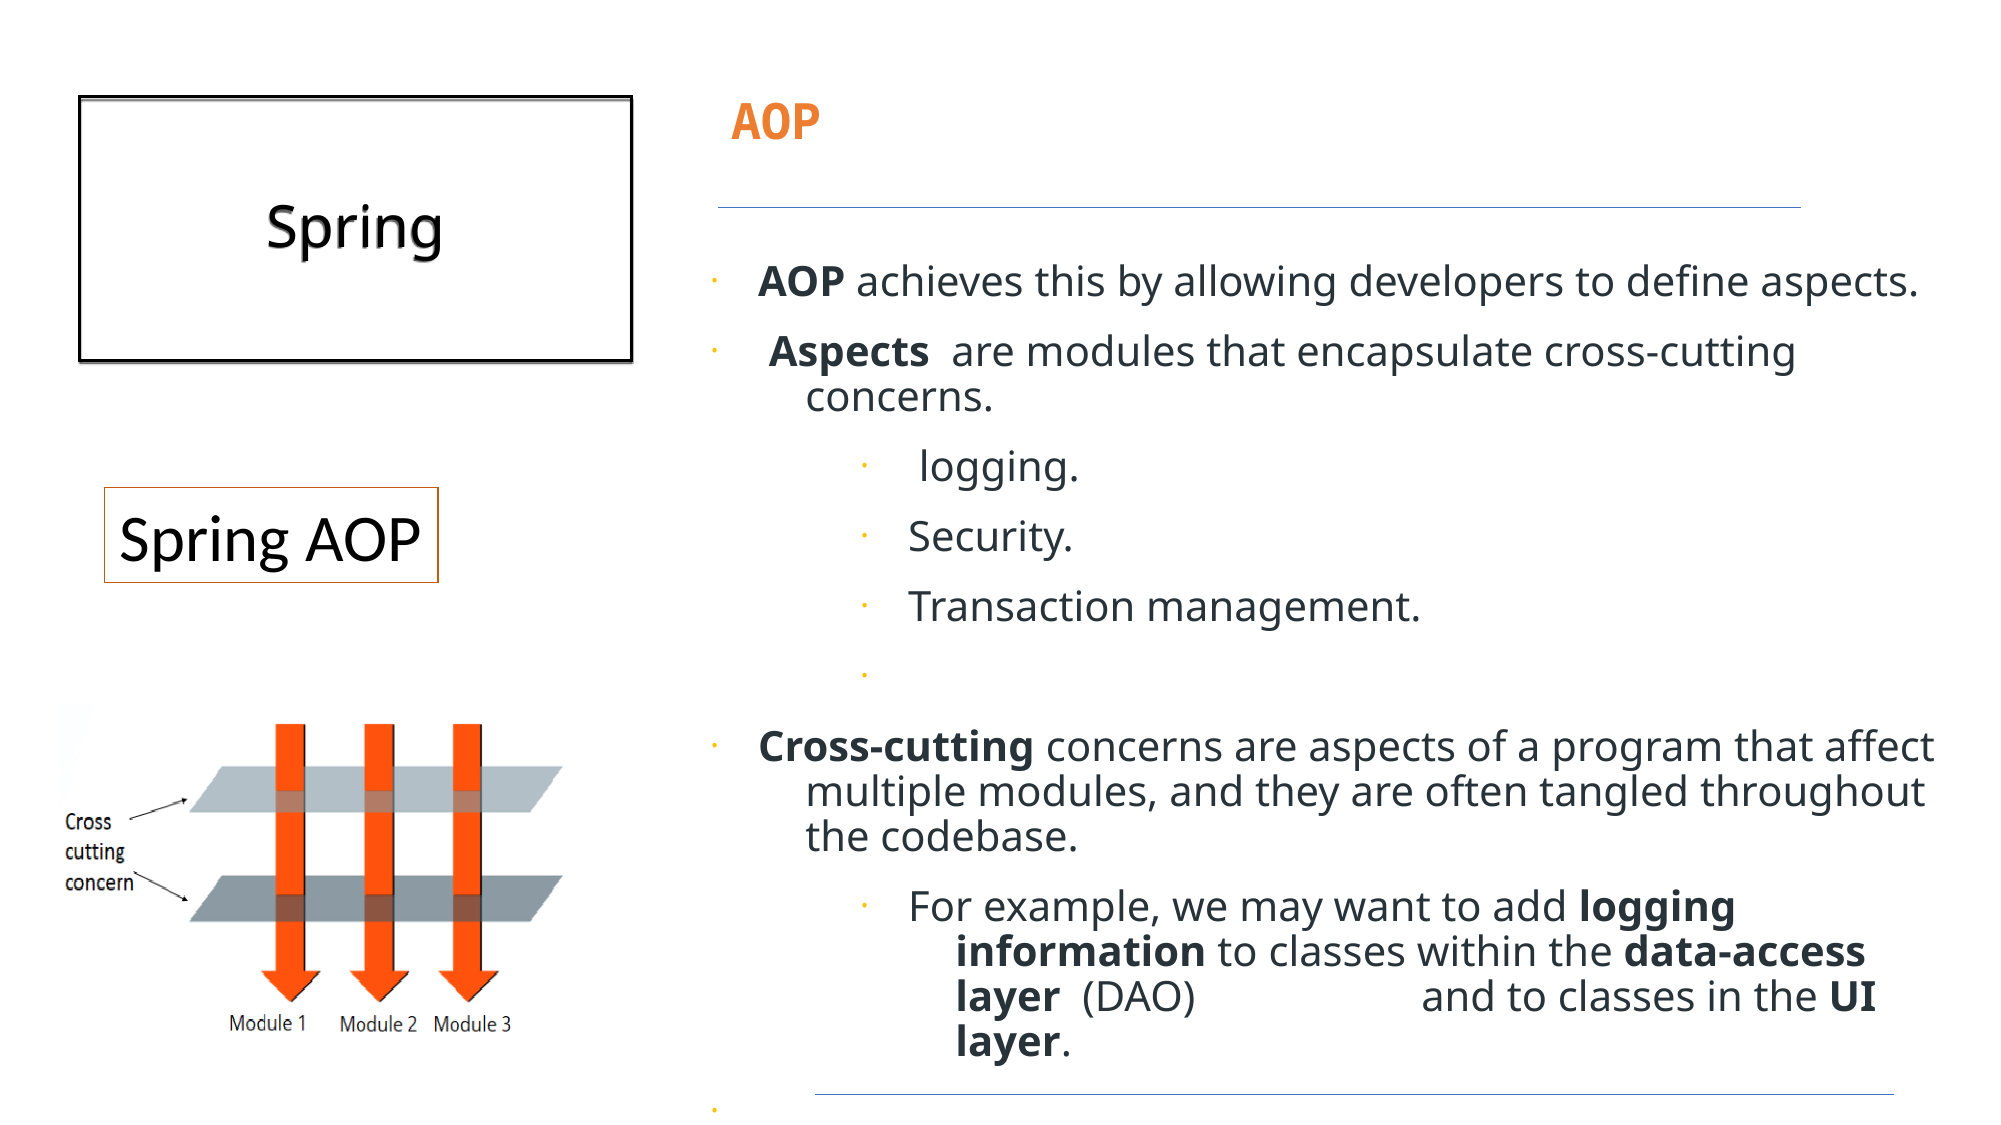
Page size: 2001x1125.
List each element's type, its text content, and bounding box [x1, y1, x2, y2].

title Spring [79, 96, 632, 361]
text_box AOP [715, 81, 1716, 158]
picture [25, 703, 697, 1044]
text_box Spring AOP [105, 488, 438, 583]
text_box AOP achieves this by allowing developers to define aspects. Aspects are modules that encapsulate cross-cutting concerns. logging. Security. Transaction management. Cross-cutting concerns are aspects of a program that affect multiple modules, and they are often tangled throughout the codebase. For example, we may want to add logging information to classes within the data-access layer (DAO) and to classes in the UI layer. [696, 252, 1958, 1065]
